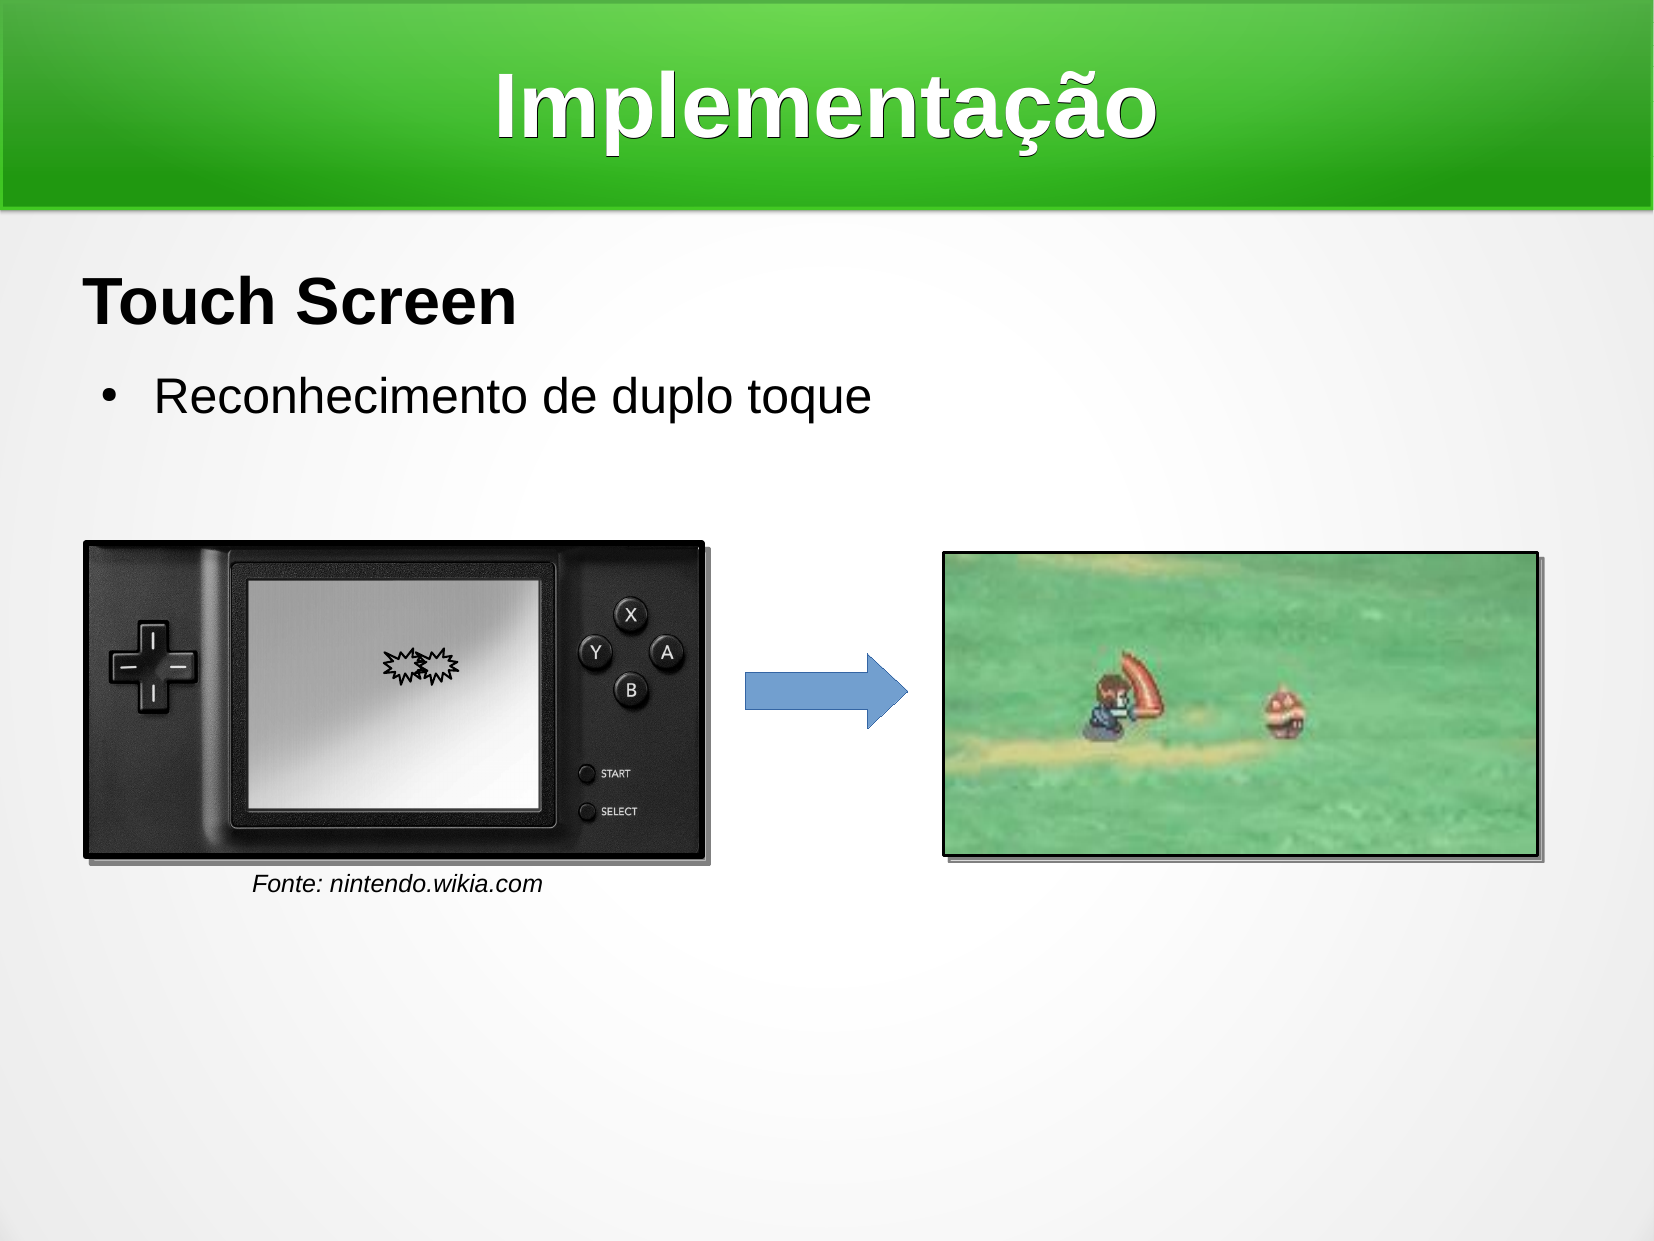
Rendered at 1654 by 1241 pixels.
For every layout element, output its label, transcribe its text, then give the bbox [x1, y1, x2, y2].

text_box [745, 653, 908, 729]
title Implementação [82, 35, 1571, 178]
list Touch Screen Reconhecimento de duplo toque [82, 257, 1571, 978]
text_box Fonte: nintendo.wikia.com [237, 862, 561, 916]
picture [944, 553, 1536, 854]
